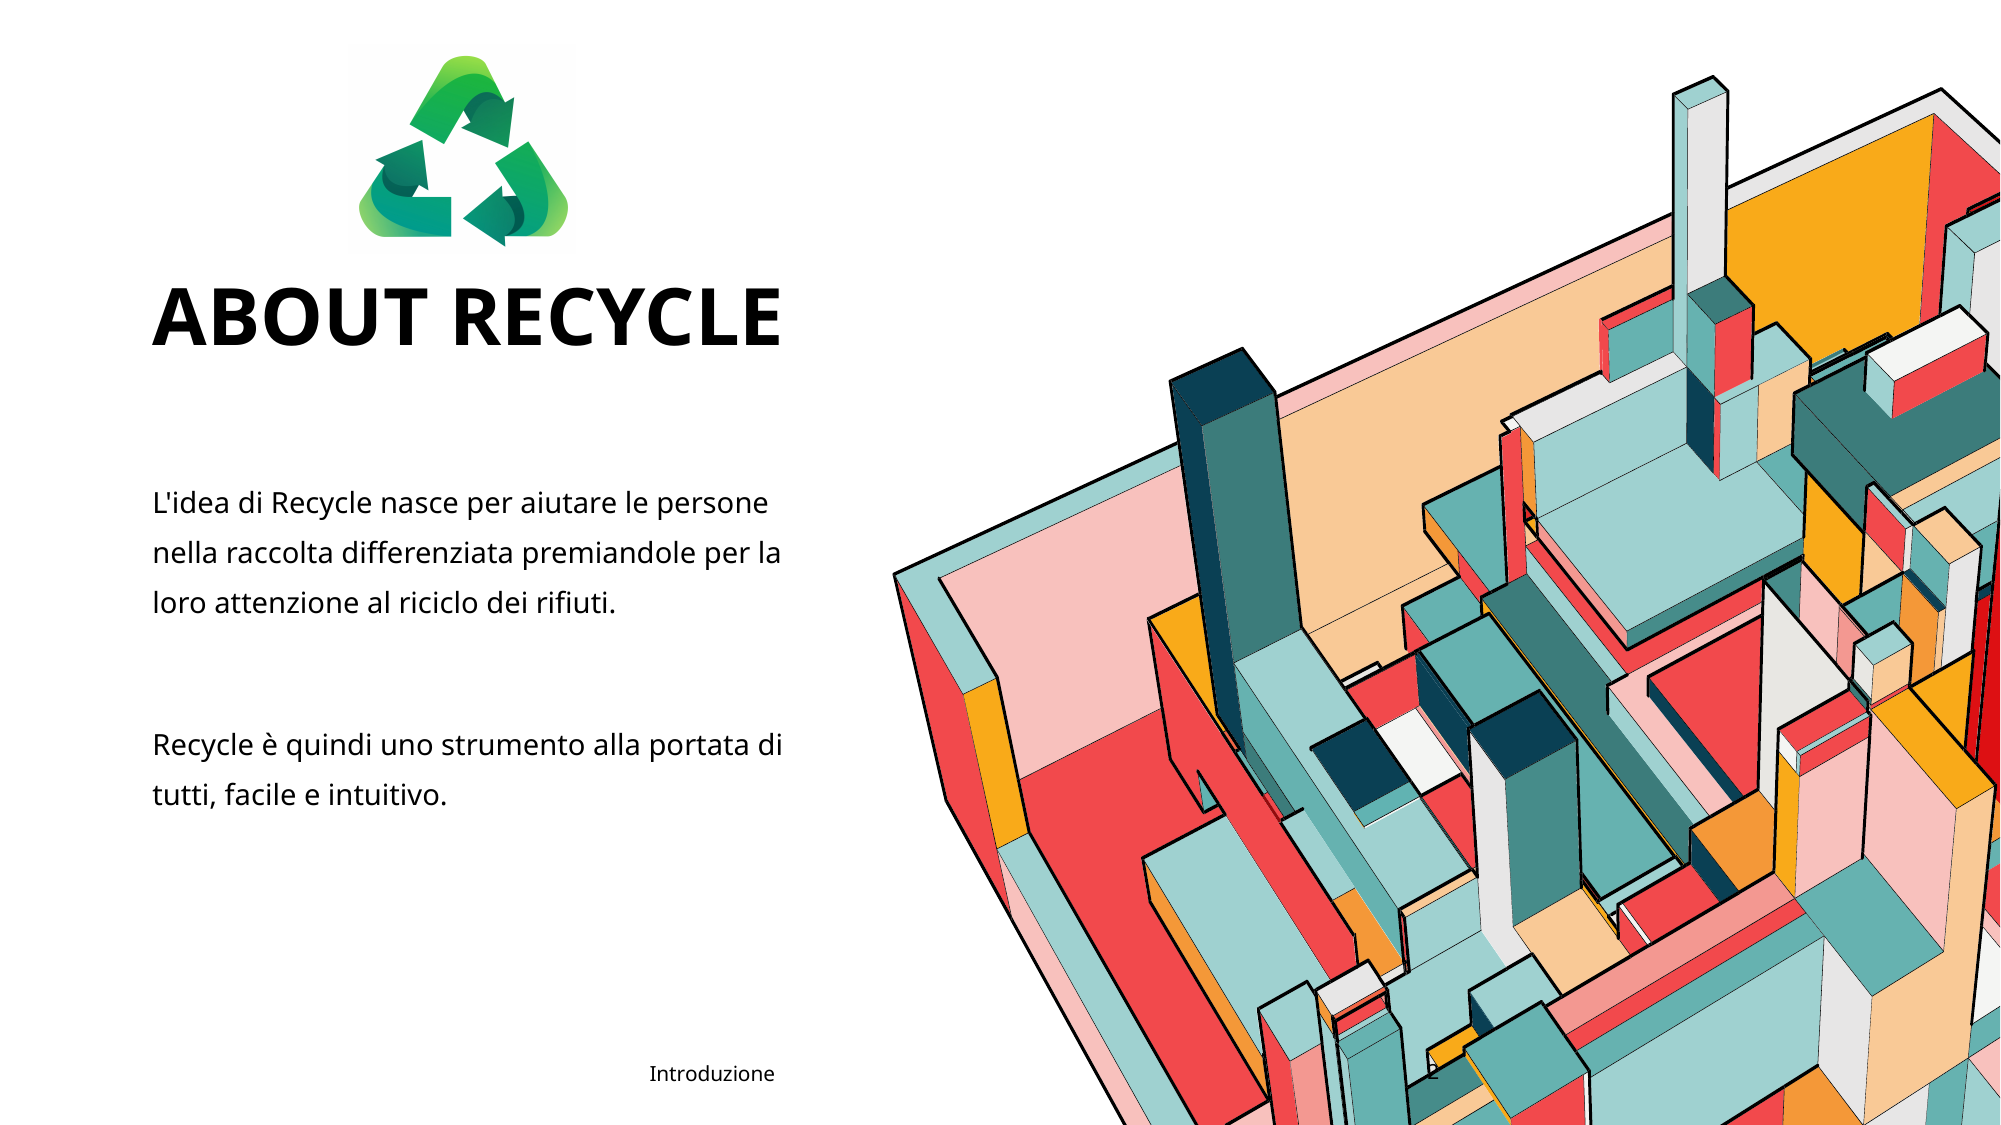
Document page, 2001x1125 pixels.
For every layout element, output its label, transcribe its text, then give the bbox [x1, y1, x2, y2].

text_box [1412, 1042, 1863, 1103]
title ABOUT Recycle [137, 211, 850, 429]
list L'idea di Recycle nasce per aiutare le persone nella raccolta differenziata premiandole per la loro attenzione al riciclo dei rifiuti. Recycle è quindi uno strumento alla portata di tutti, facile e intuitivo. [137, 461, 813, 919]
text_box Introduzione [634, 1042, 1085, 1103]
picture [348, 44, 576, 254]
